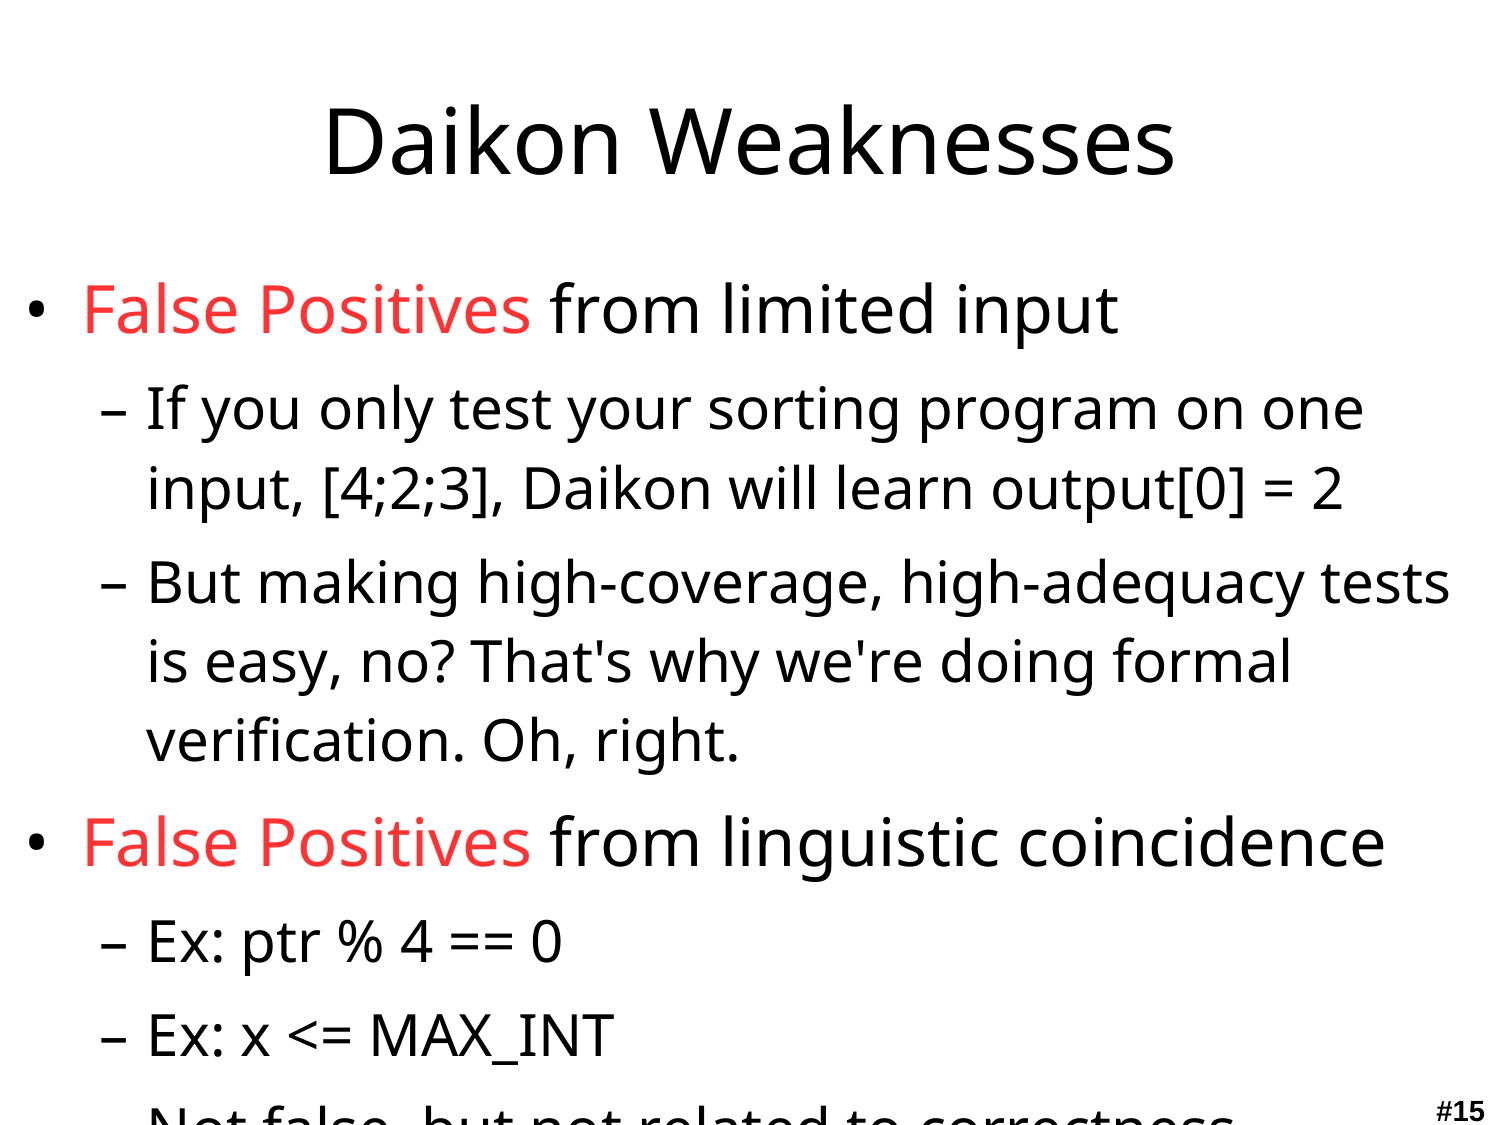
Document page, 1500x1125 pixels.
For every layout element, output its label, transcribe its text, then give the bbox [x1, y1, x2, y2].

list False Positives from limited input If you only test your sorting program on one input, [4;2;3], Daikon will learn output[0] = 2 But making high-coverage, high-adequacy tests is easy, no? That's why we're doing formal verification. Oh, right. False Positives from linguistic coincidence Ex: ptr % 4 == 0 Ex: x <= MAX_INT Not false, but not related to correctness. [24, 262, 1476, 1101]
title Daikon Weaknesses [24, 45, 1476, 233]
